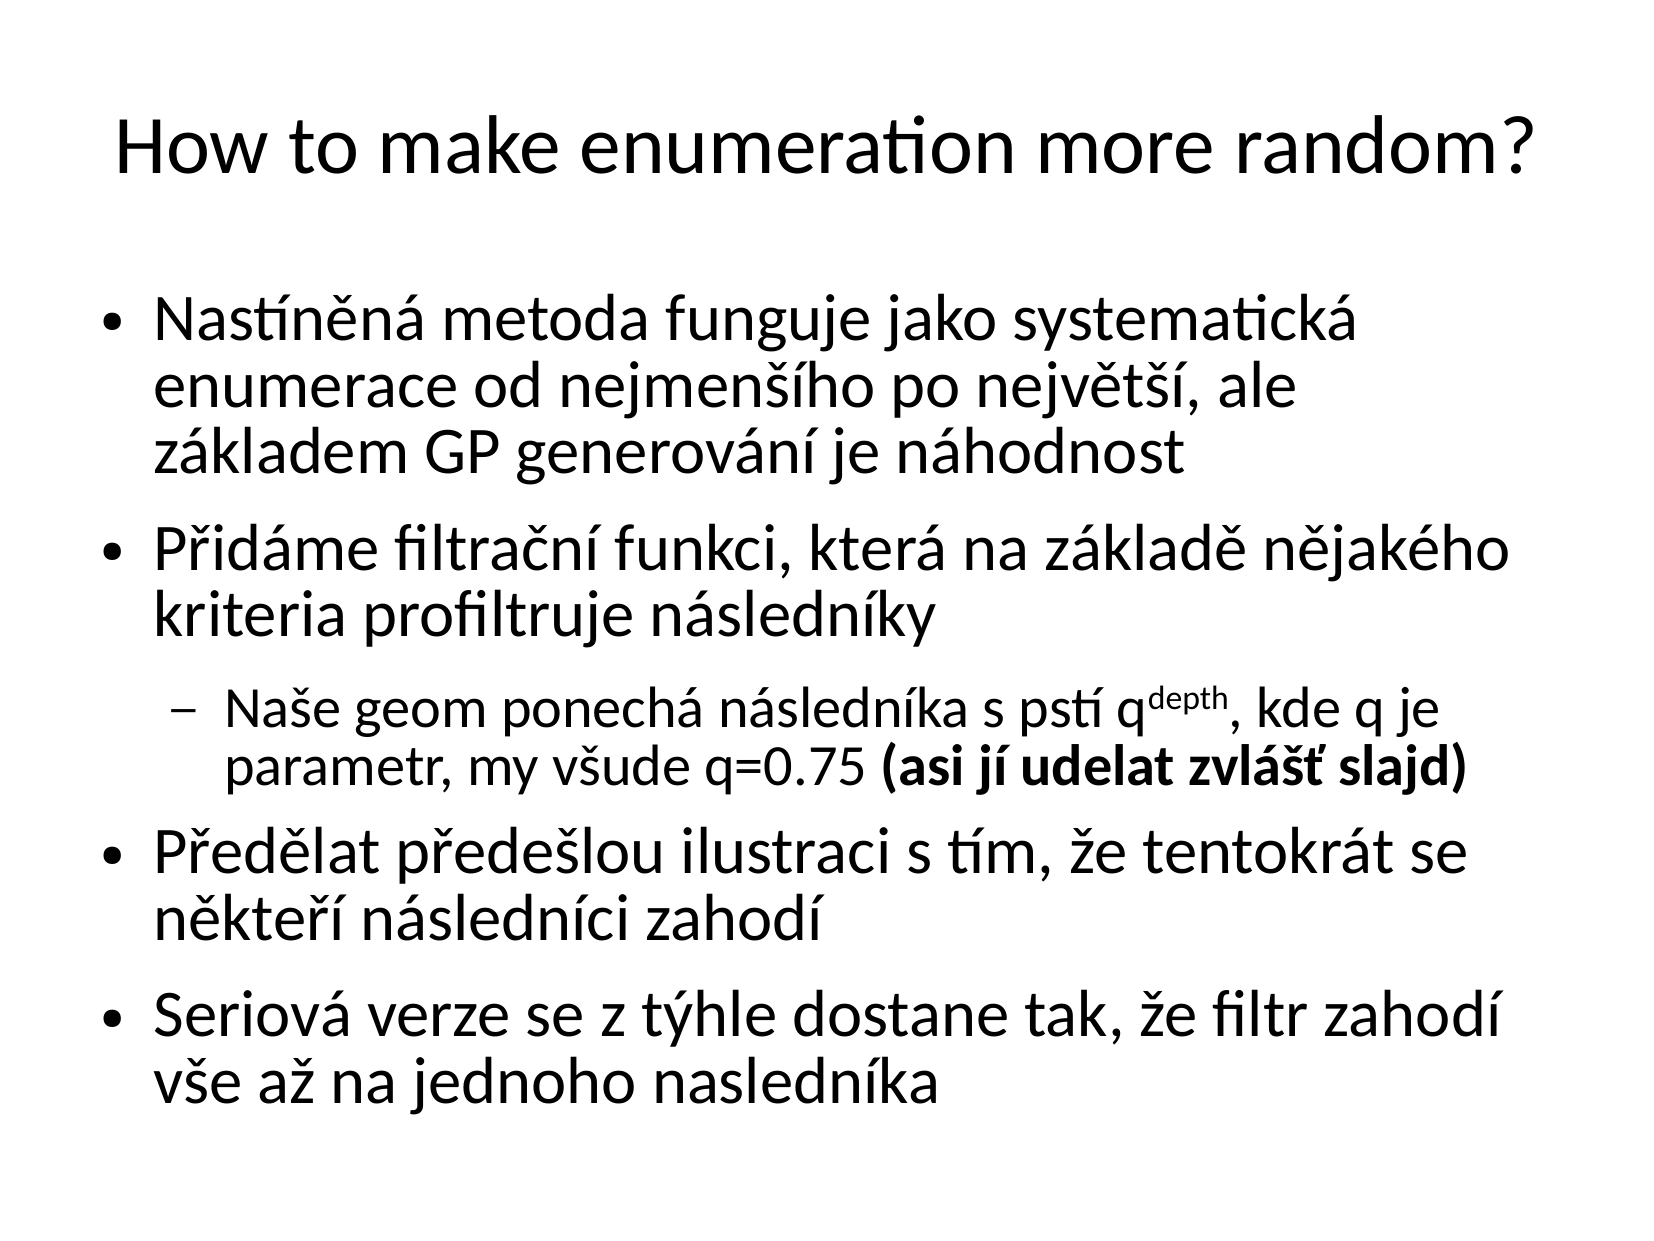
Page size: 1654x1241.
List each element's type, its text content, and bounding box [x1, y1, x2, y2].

list Nastíněná metoda funguje jako systematická enumerace od nejmenšího po největší, ale základem GP generování je náhodnost Přidáme filtrační funkci, která na základě nějakého kriteria profiltruje následníky Naše geom ponechá následníka s pstí qdepth, kde q je parametr, my všude q=0.75 (asi jí udelat zvlášť slajd) Předělat předešlou ilustraci s tím, že tentokrát se někteří následníci zahodí Seriová verze se z týhle dostane tak, že filtr zahodí vše až na jednoho nasledníka [82, 290, 1538, 1141]
title How to make enumeration more random? [82, 49, 1571, 257]
